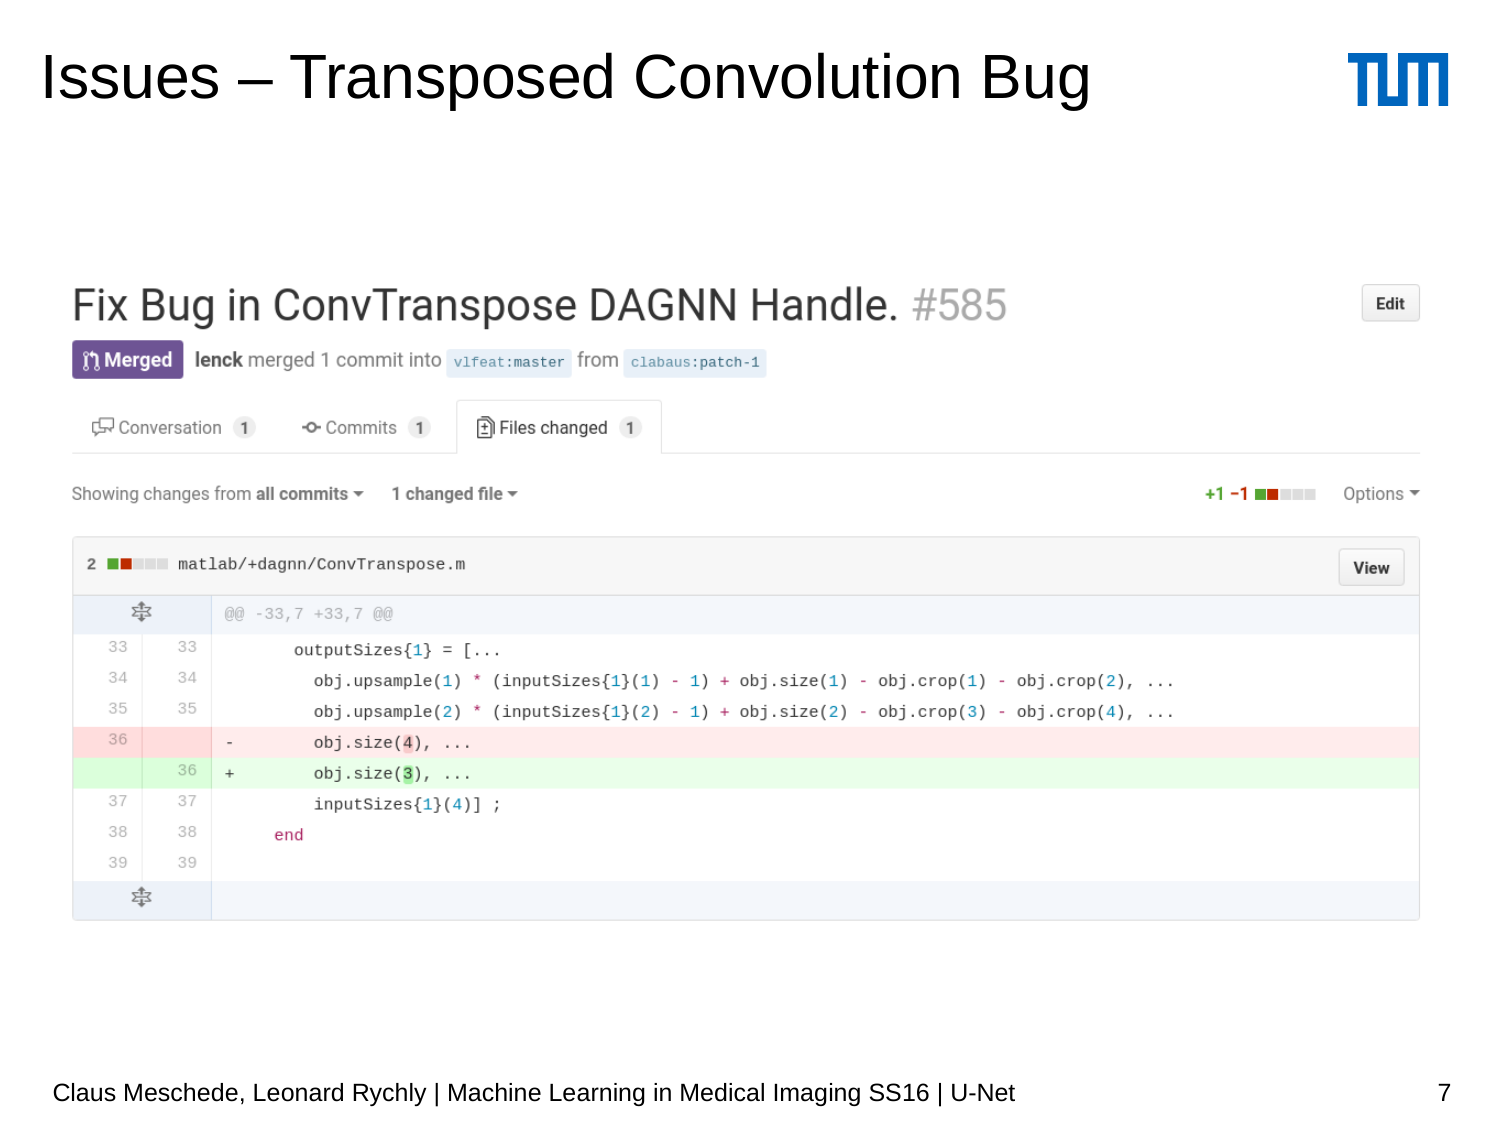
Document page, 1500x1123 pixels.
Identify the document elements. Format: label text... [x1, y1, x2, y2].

picture [47, 272, 1441, 934]
title Issues – Transposed Convolution Bug [40, 36, 1371, 119]
